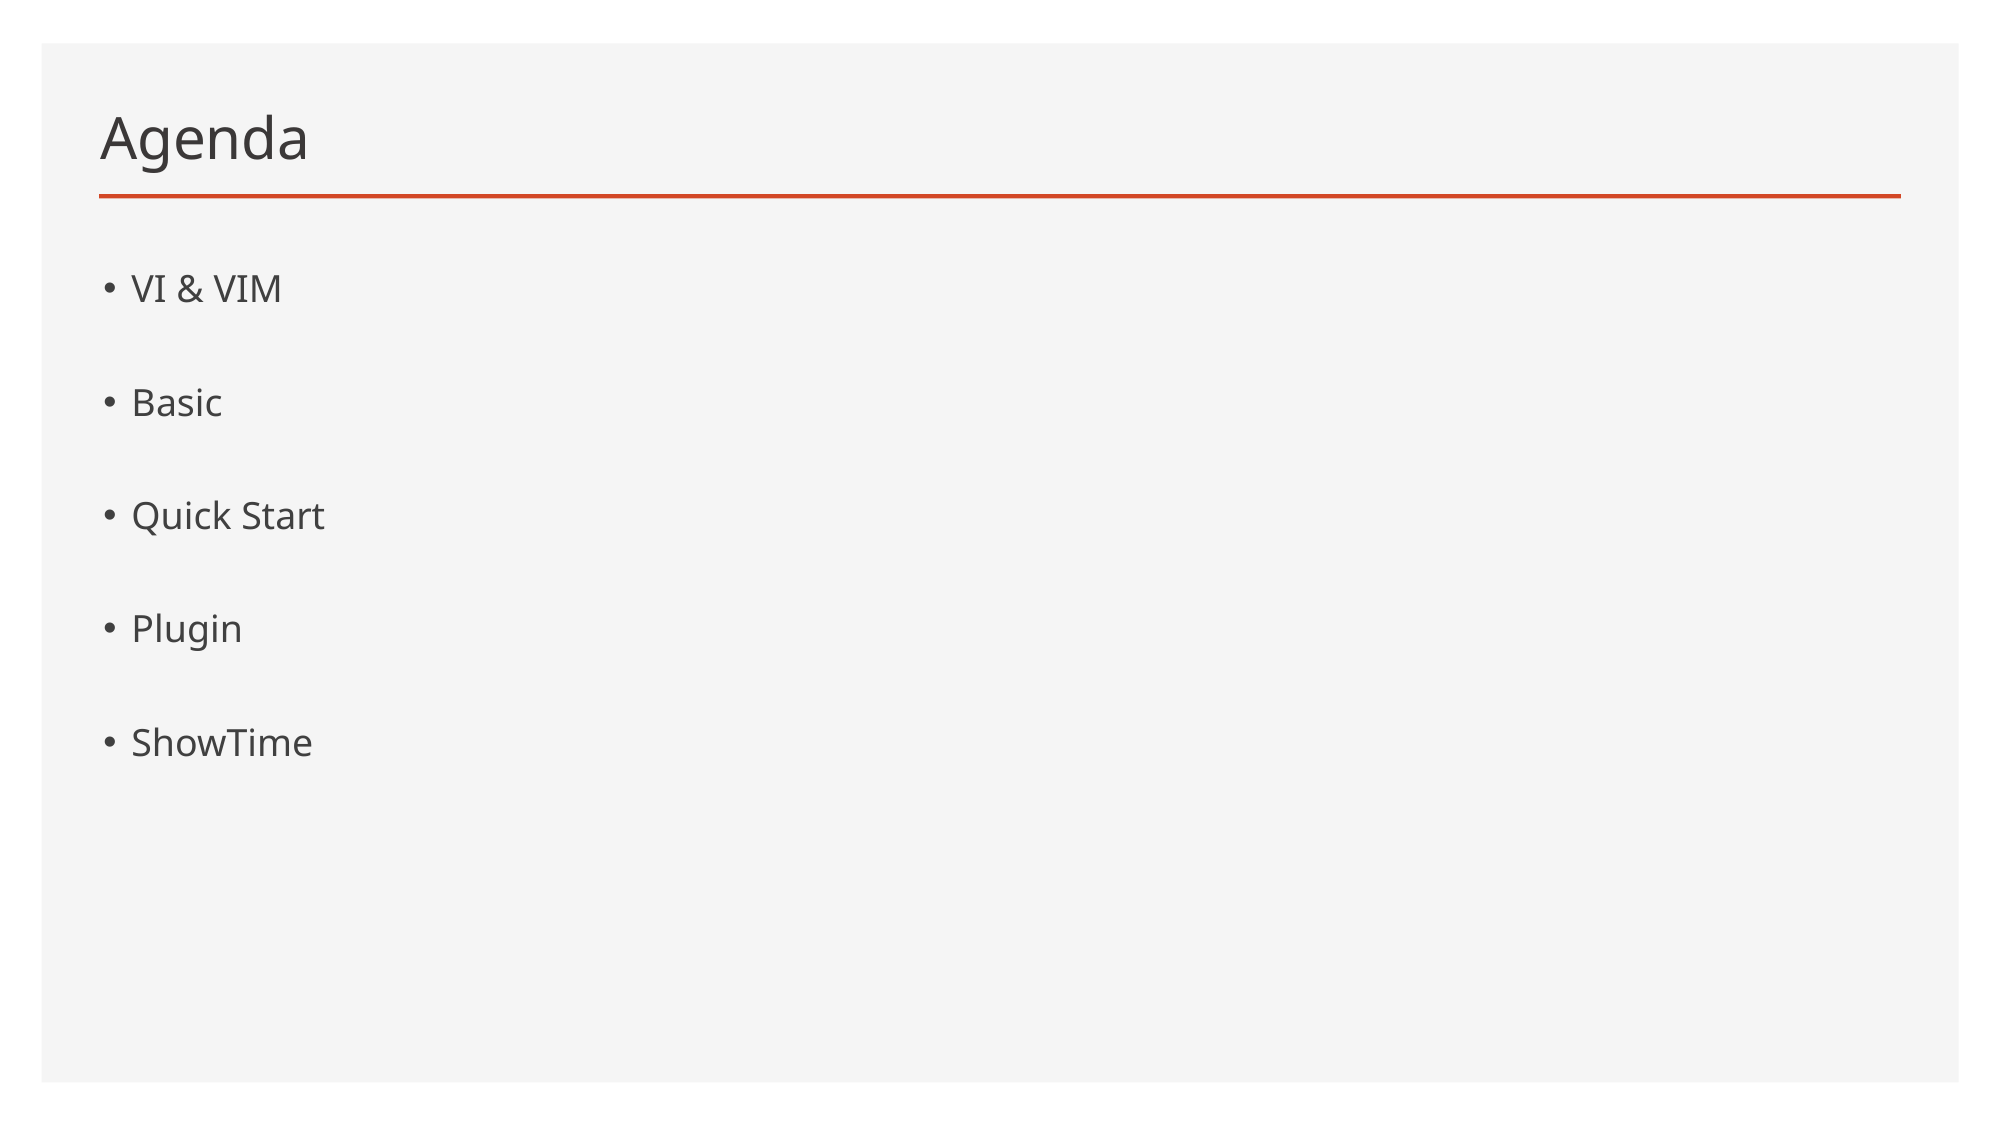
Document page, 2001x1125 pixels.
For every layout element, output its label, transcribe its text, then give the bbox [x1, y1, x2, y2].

text_box VI & VIM Basic Quick Start Plugin ShowTime [88, 235, 815, 710]
text_box Agenda [85, 73, 1214, 179]
